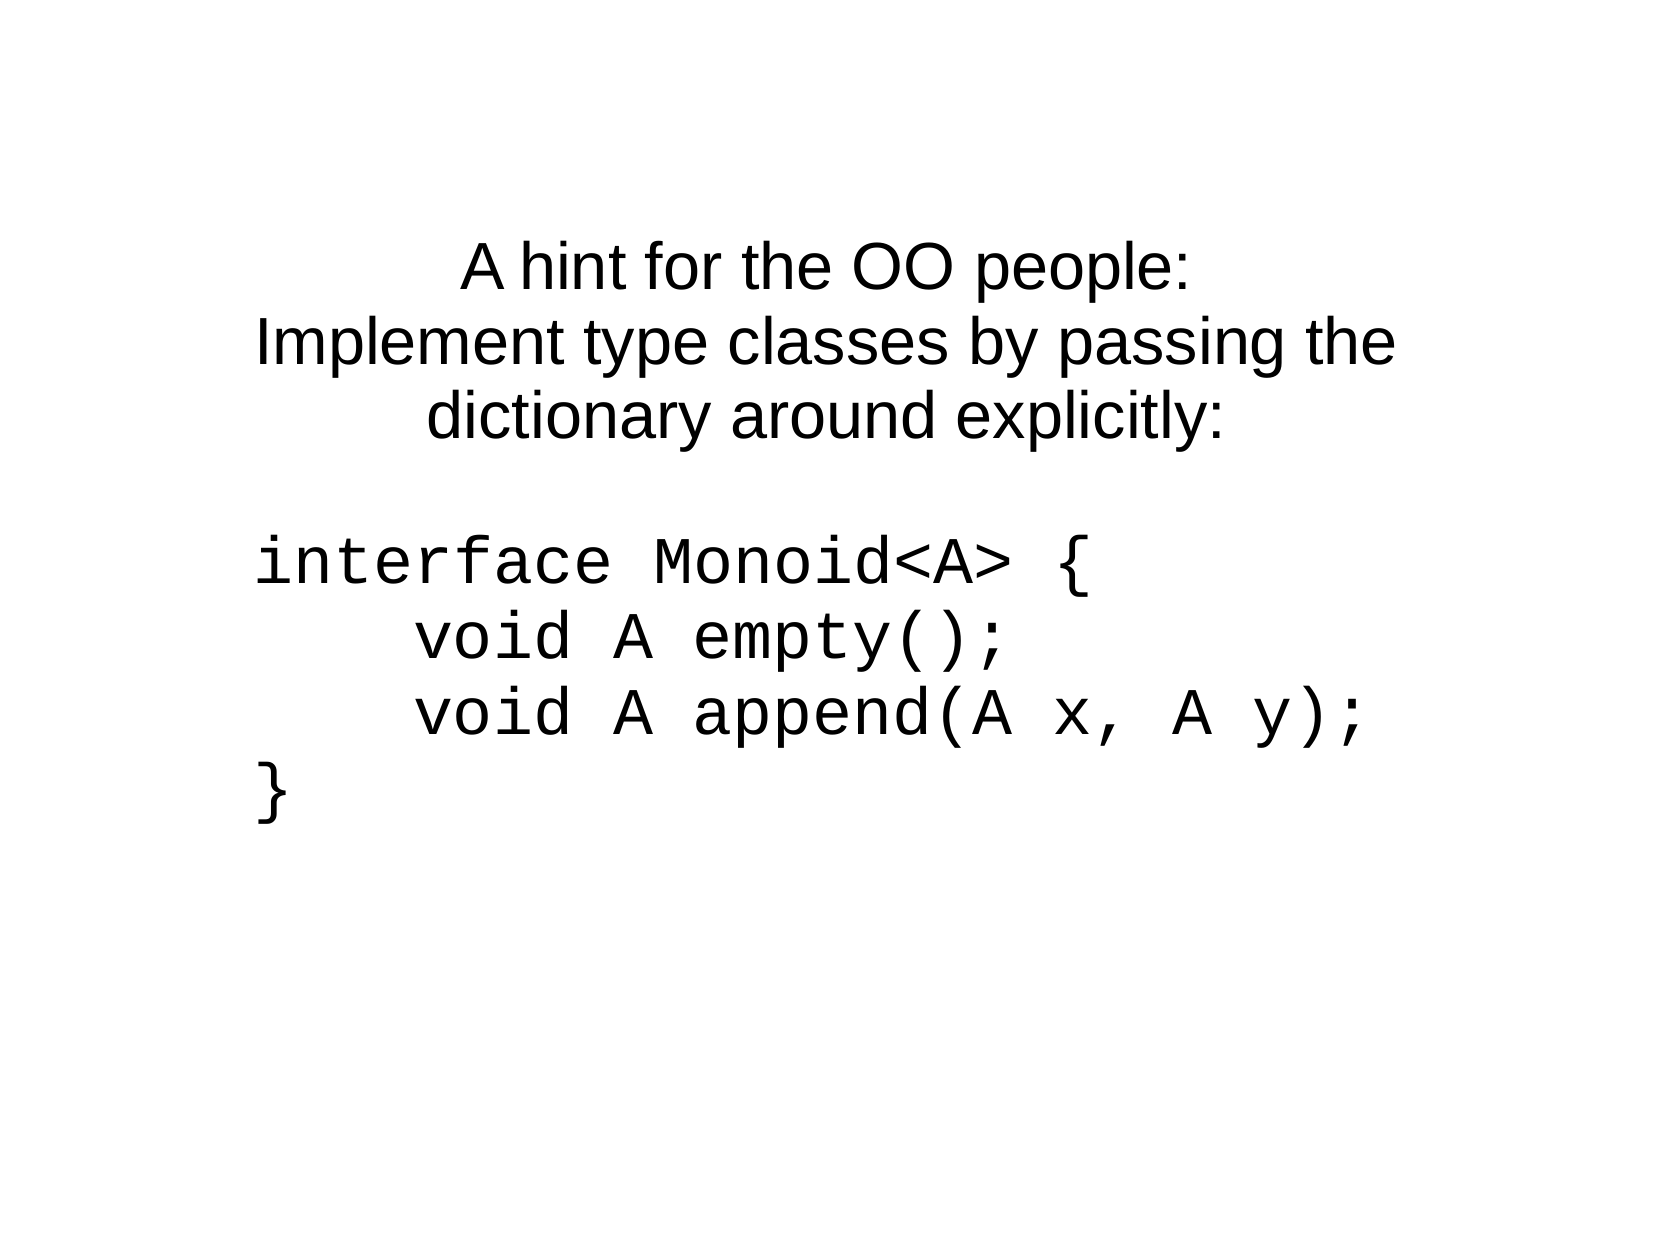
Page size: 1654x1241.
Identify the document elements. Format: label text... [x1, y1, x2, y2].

subtitle A hint for the OO people: Implement type classes by passing the dictionary around explicitly: interface Monoid<A> { void A empty(); void A append(A x, A y); } [253, 49, 1401, 1010]
